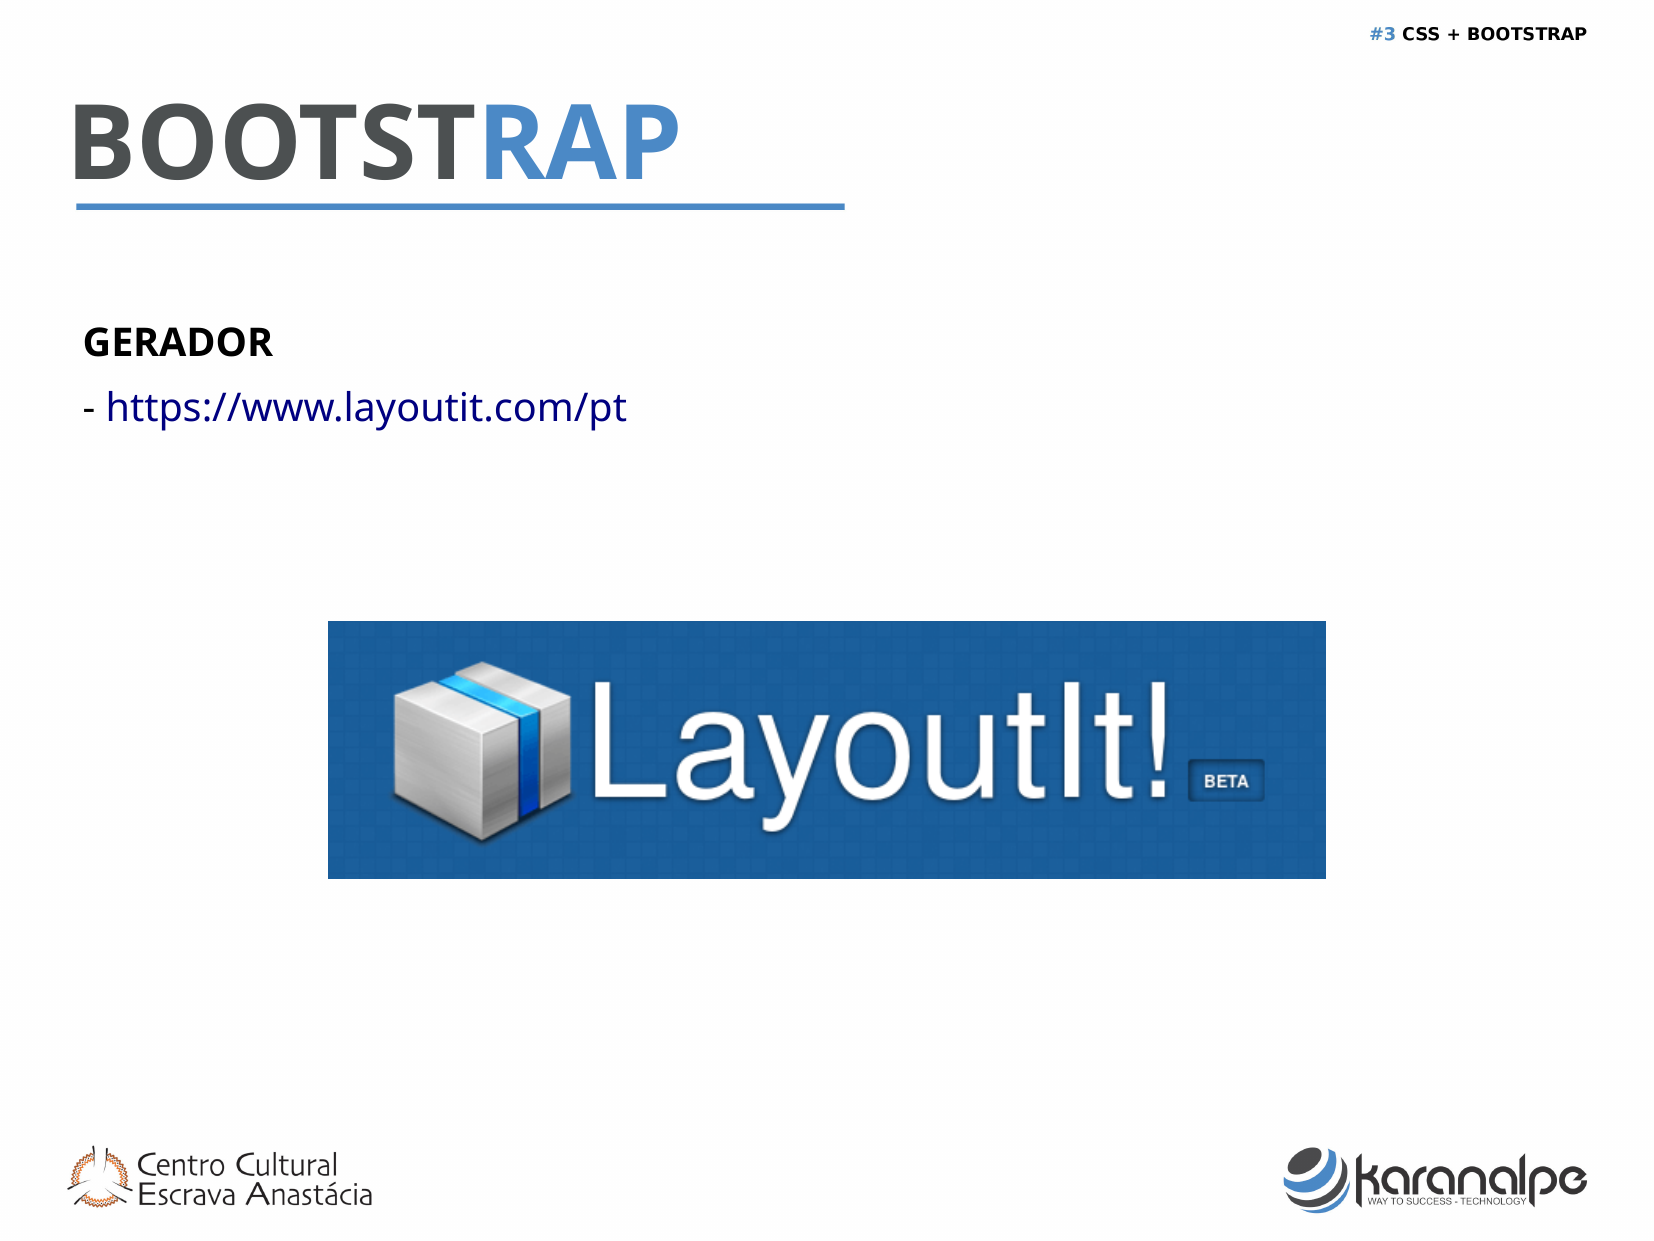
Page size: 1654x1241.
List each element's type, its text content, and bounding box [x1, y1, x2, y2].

title BOOTSTRAP [66, 35, 1555, 243]
list GERADOR - https://www.layoutit.com/pt [82, 313, 1548, 544]
picture [0, 0, 1654, 1241]
